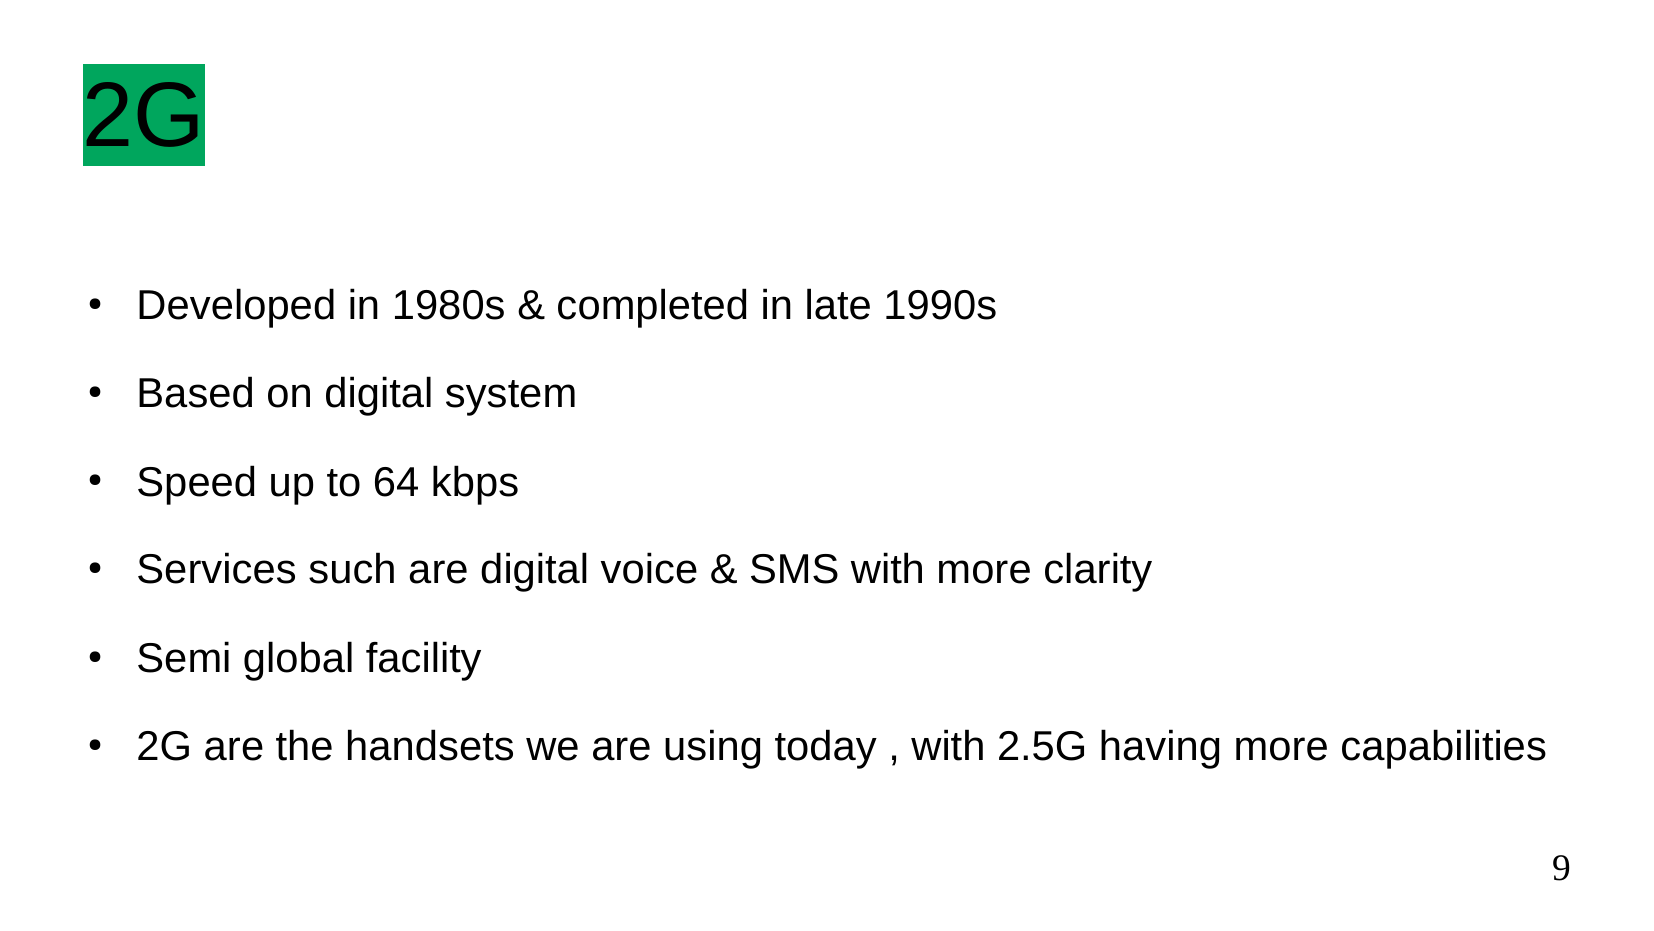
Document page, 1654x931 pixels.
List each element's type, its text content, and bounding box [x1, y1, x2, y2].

text_box 9 [1185, 847, 1571, 912]
list Developed in 1980s & completed in late 1990s Based on digital system Speed up to 64 kbps Services such are digital voice & SMS with more clarity Semi global facility 2G are the handsets we are using today , with 2.5G having more capabilities [71, 258, 1561, 799]
title 2G [82, 37, 1571, 193]
